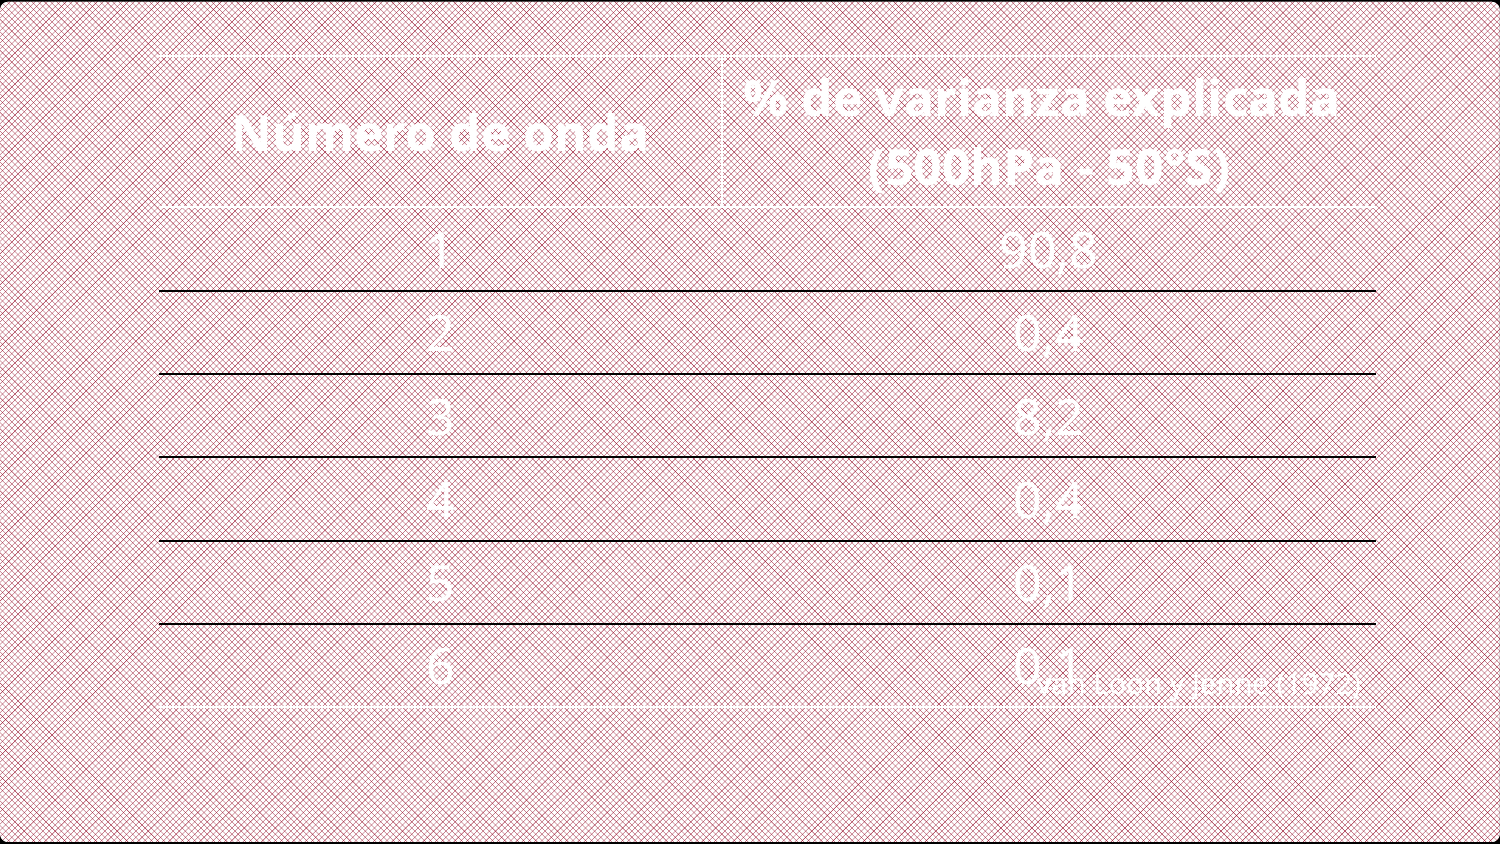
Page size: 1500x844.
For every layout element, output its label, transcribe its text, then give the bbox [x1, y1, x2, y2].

table_cell 90,8 [722, 208, 1376, 290]
table_cell 0,4 [722, 292, 1376, 373]
table_cell 8,2 [722, 375, 1376, 456]
table_header % de varianza explicada (500hPa - 50°S) [723, 57, 1376, 206]
table_cell 0,1 [722, 625, 1376, 706]
table_cell 0,4 [722, 458, 1376, 540]
text_box van Loon y Jenne (1972) [879, 658, 1376, 708]
table_cell 6 [159, 625, 722, 706]
table_cell 3 [159, 375, 722, 456]
table_header Número de onda [159, 57, 721, 206]
table_cell 0,1 [722, 542, 1376, 623]
table_cell 5 [159, 542, 722, 623]
table_cell 4 [159, 458, 722, 540]
table_cell 2 [159, 292, 722, 373]
table_cell 1 [159, 208, 722, 290]
table_cell 0,1 [1021, 652, 1034, 658]
